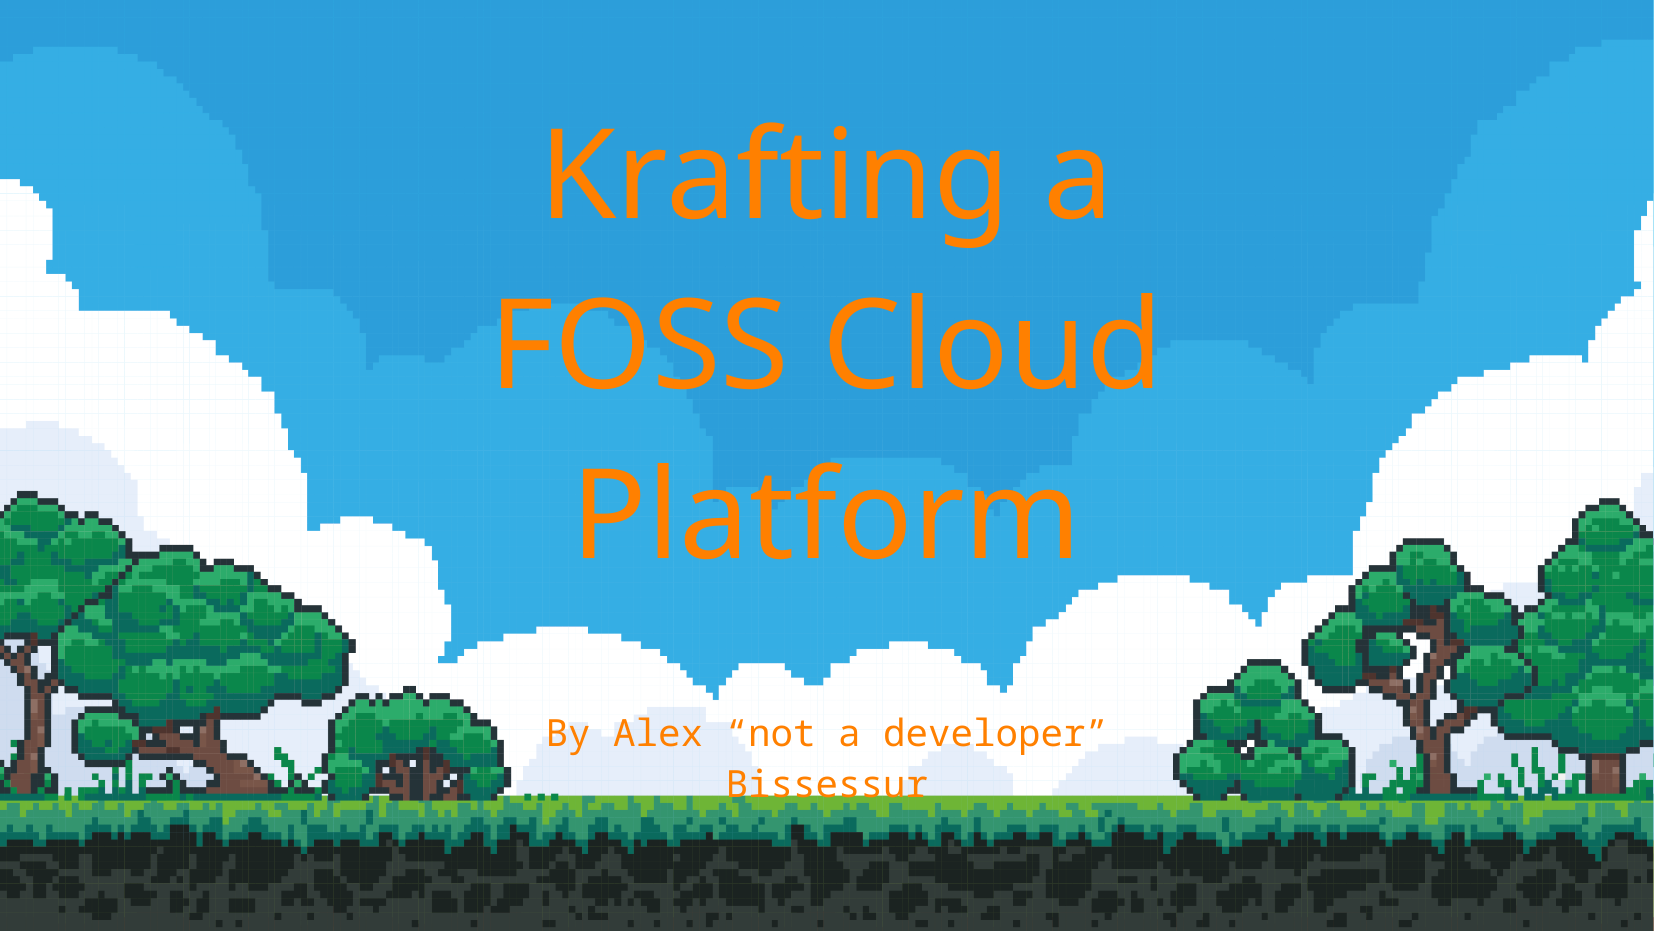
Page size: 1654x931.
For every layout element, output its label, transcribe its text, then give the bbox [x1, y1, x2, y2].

picture [0, 0, 1654, 931]
text_box Krafting a FOSS Cloud Platform [383, 76, 1270, 592]
text_box By Alex “not a developer” Bissessur [472, 699, 1182, 827]
